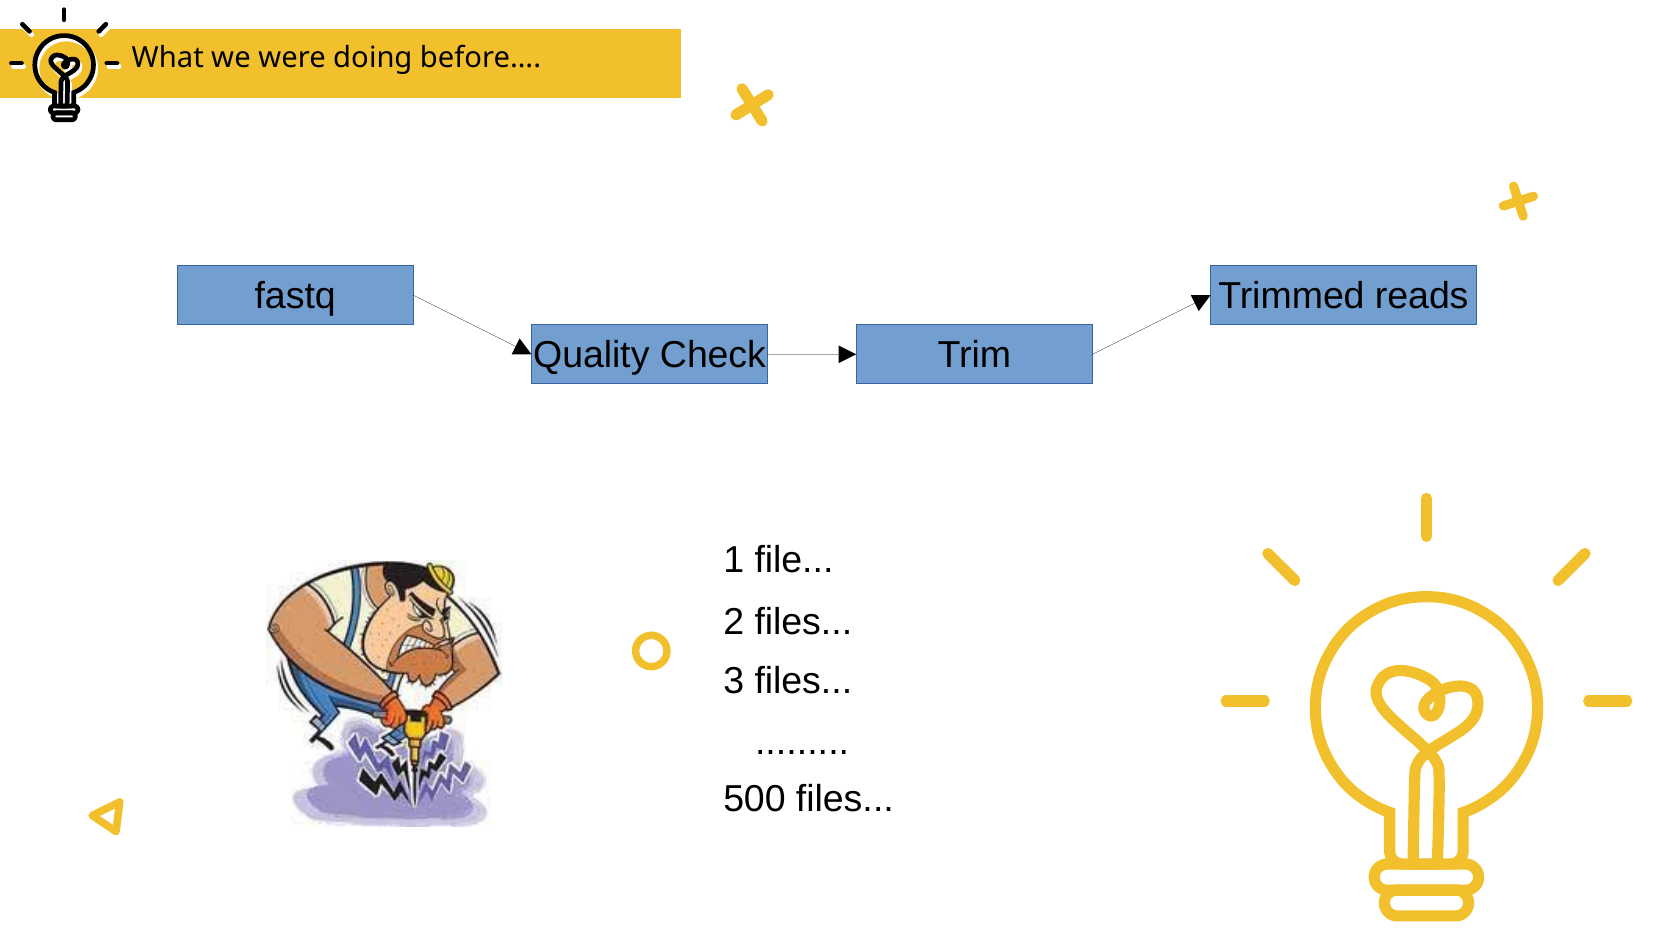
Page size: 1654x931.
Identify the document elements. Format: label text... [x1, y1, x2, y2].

text_box Trim [856, 324, 1093, 384]
picture [266, 560, 502, 827]
text_box ......... [708, 713, 1063, 770]
text_box fastq [177, 265, 414, 325]
text_box 1 file... [708, 531, 1063, 589]
text_box Trimmed reads [1210, 265, 1477, 325]
text_box 3 files... [708, 651, 1063, 709]
title What we were doing before…. [131, 16, 578, 97]
text_box 2 files... [708, 592, 1063, 650]
text_box Quality Check [531, 324, 768, 384]
text_box 500 files... [708, 770, 1063, 827]
